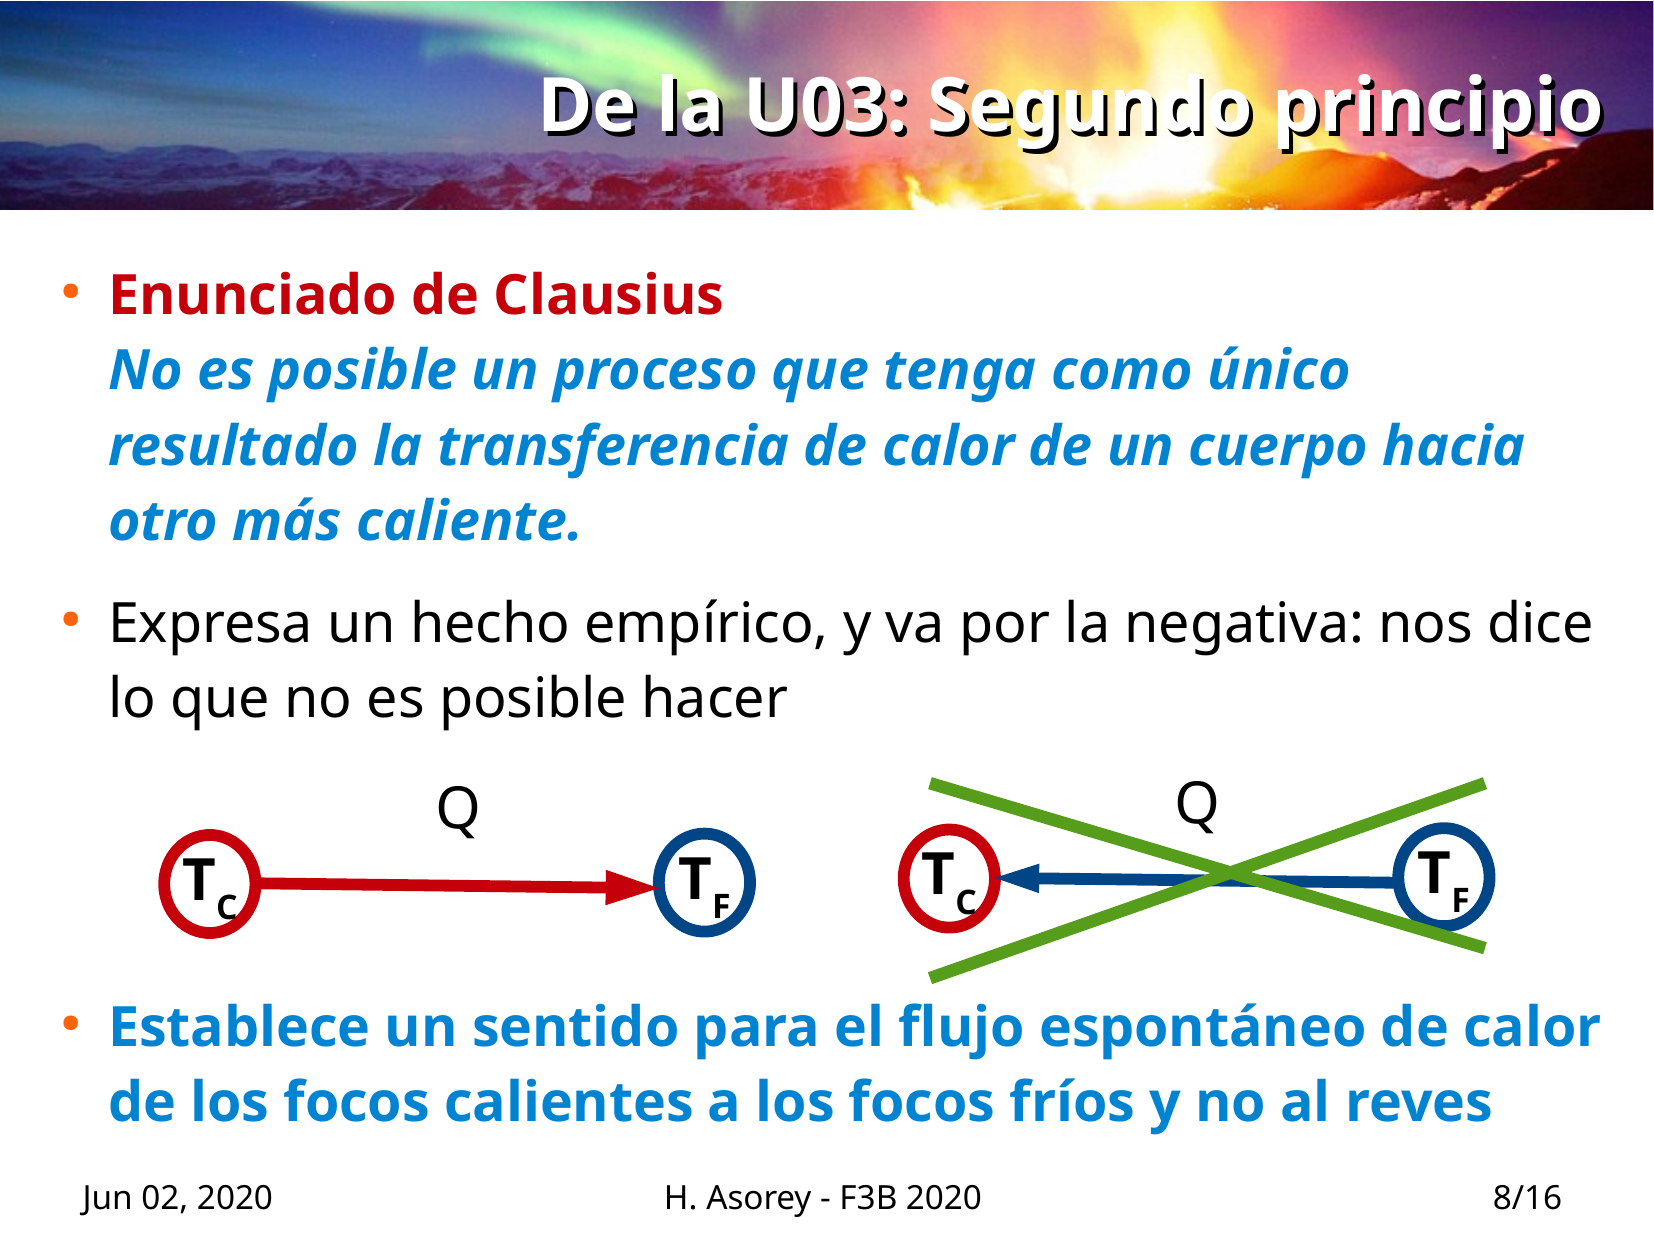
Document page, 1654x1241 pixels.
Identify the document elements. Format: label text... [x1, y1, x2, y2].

list Enunciado de Clausius No es posible un proceso que tenga como único resultado la transferencia de calor de un cuerpo hacia otro más caliente. Expresa un hecho empírico, y va por la negativa: nos dice lo que no es posible hacer Establece un sentido para el flujo espontáneo de calor de los focos calientes a los focos fríos y no al reves [45, 255, 1606, 1156]
picture [0, 1, 1654, 210]
text_box TC [903, 829, 995, 928]
text_box TC [164, 834, 256, 934]
title De la U03: Segundo principio [45, 15, 1606, 191]
text_box TF [1398, 828, 1490, 927]
text_box TF [658, 833, 751, 932]
